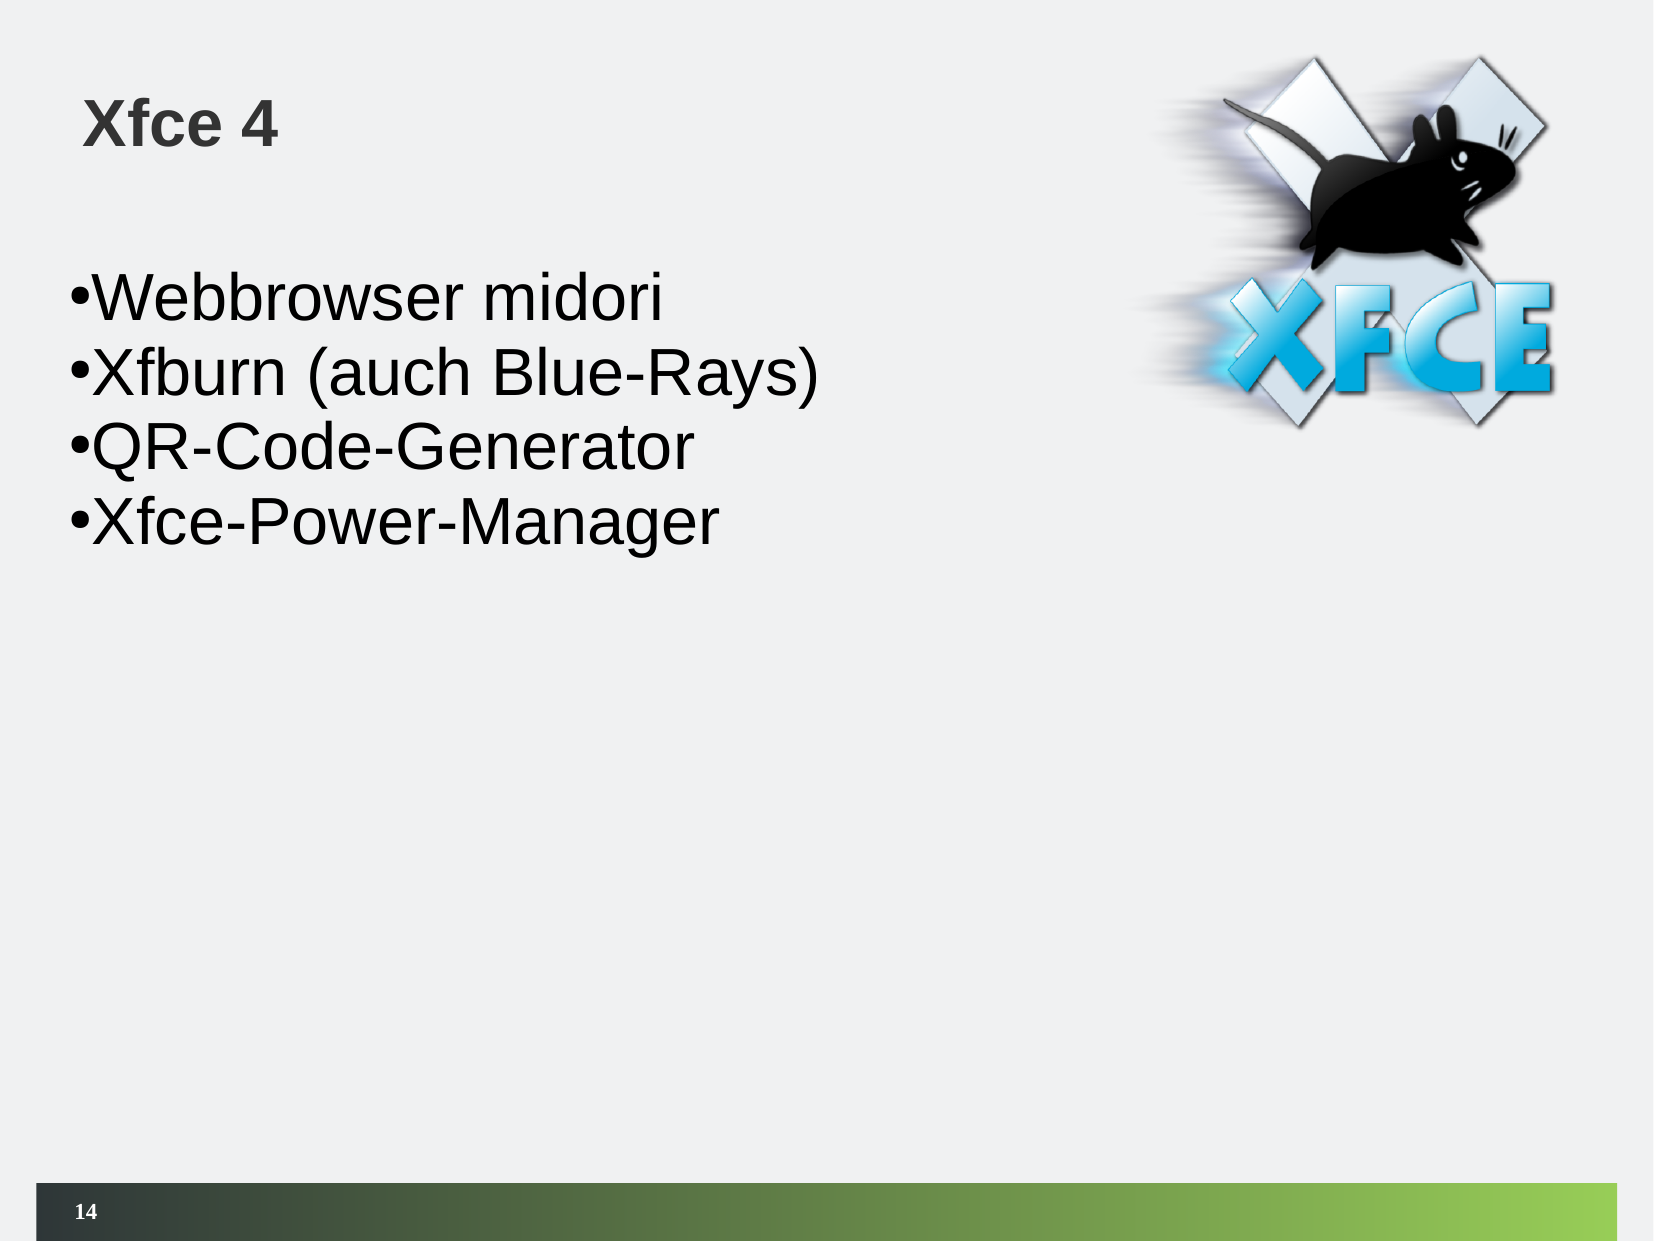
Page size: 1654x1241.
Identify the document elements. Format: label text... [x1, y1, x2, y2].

picture [0, 0, 1654, 1241]
subtitle Webbrowser midori Xfburn (auch Blue-Rays) QR-Code-Generator Xfce-Power-Manager [68, 0, 1557, 819]
